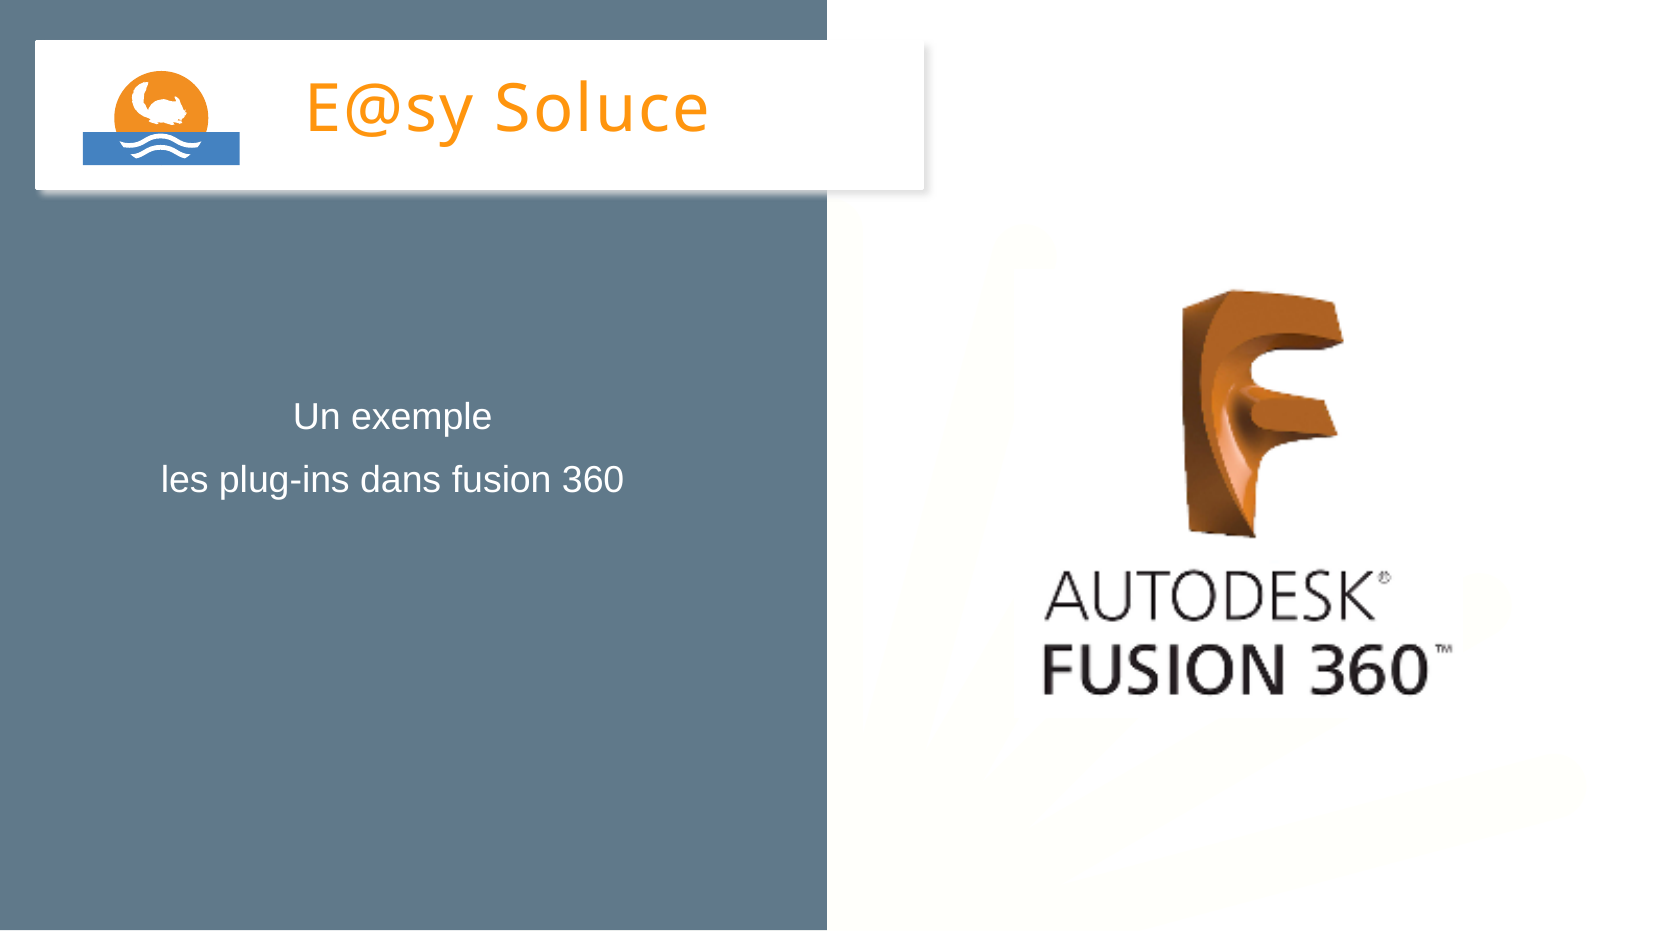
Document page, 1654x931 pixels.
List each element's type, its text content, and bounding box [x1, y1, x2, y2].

picture [1014, 269, 1463, 718]
text_box [0, 0, 923, 931]
picture [82, 70, 240, 166]
text_box E@sy Soluce [287, 53, 728, 186]
text_box Un exemple les plug-ins dans fusion 360 [123, 395, 662, 520]
